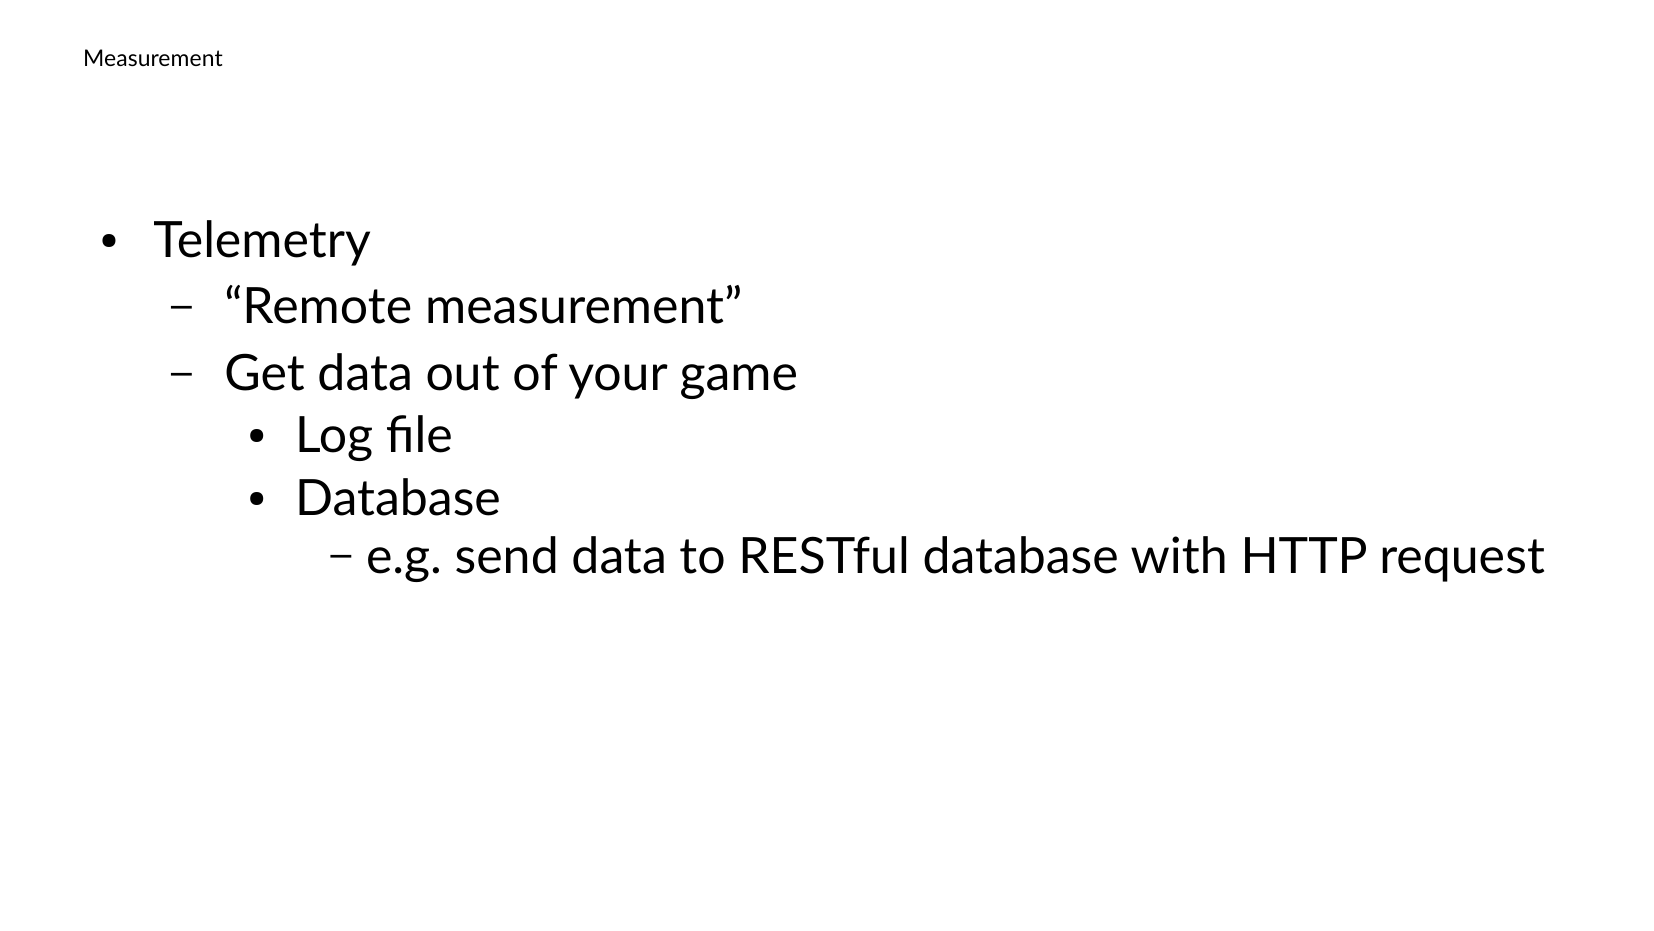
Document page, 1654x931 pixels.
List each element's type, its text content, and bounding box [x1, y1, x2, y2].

title Measurement [83, 0, 1571, 119]
list Telemetry “Remote measurement” Get data out of your game Log file Database e.g. send data to RESTful database with HTTP request [82, 217, 1571, 839]
